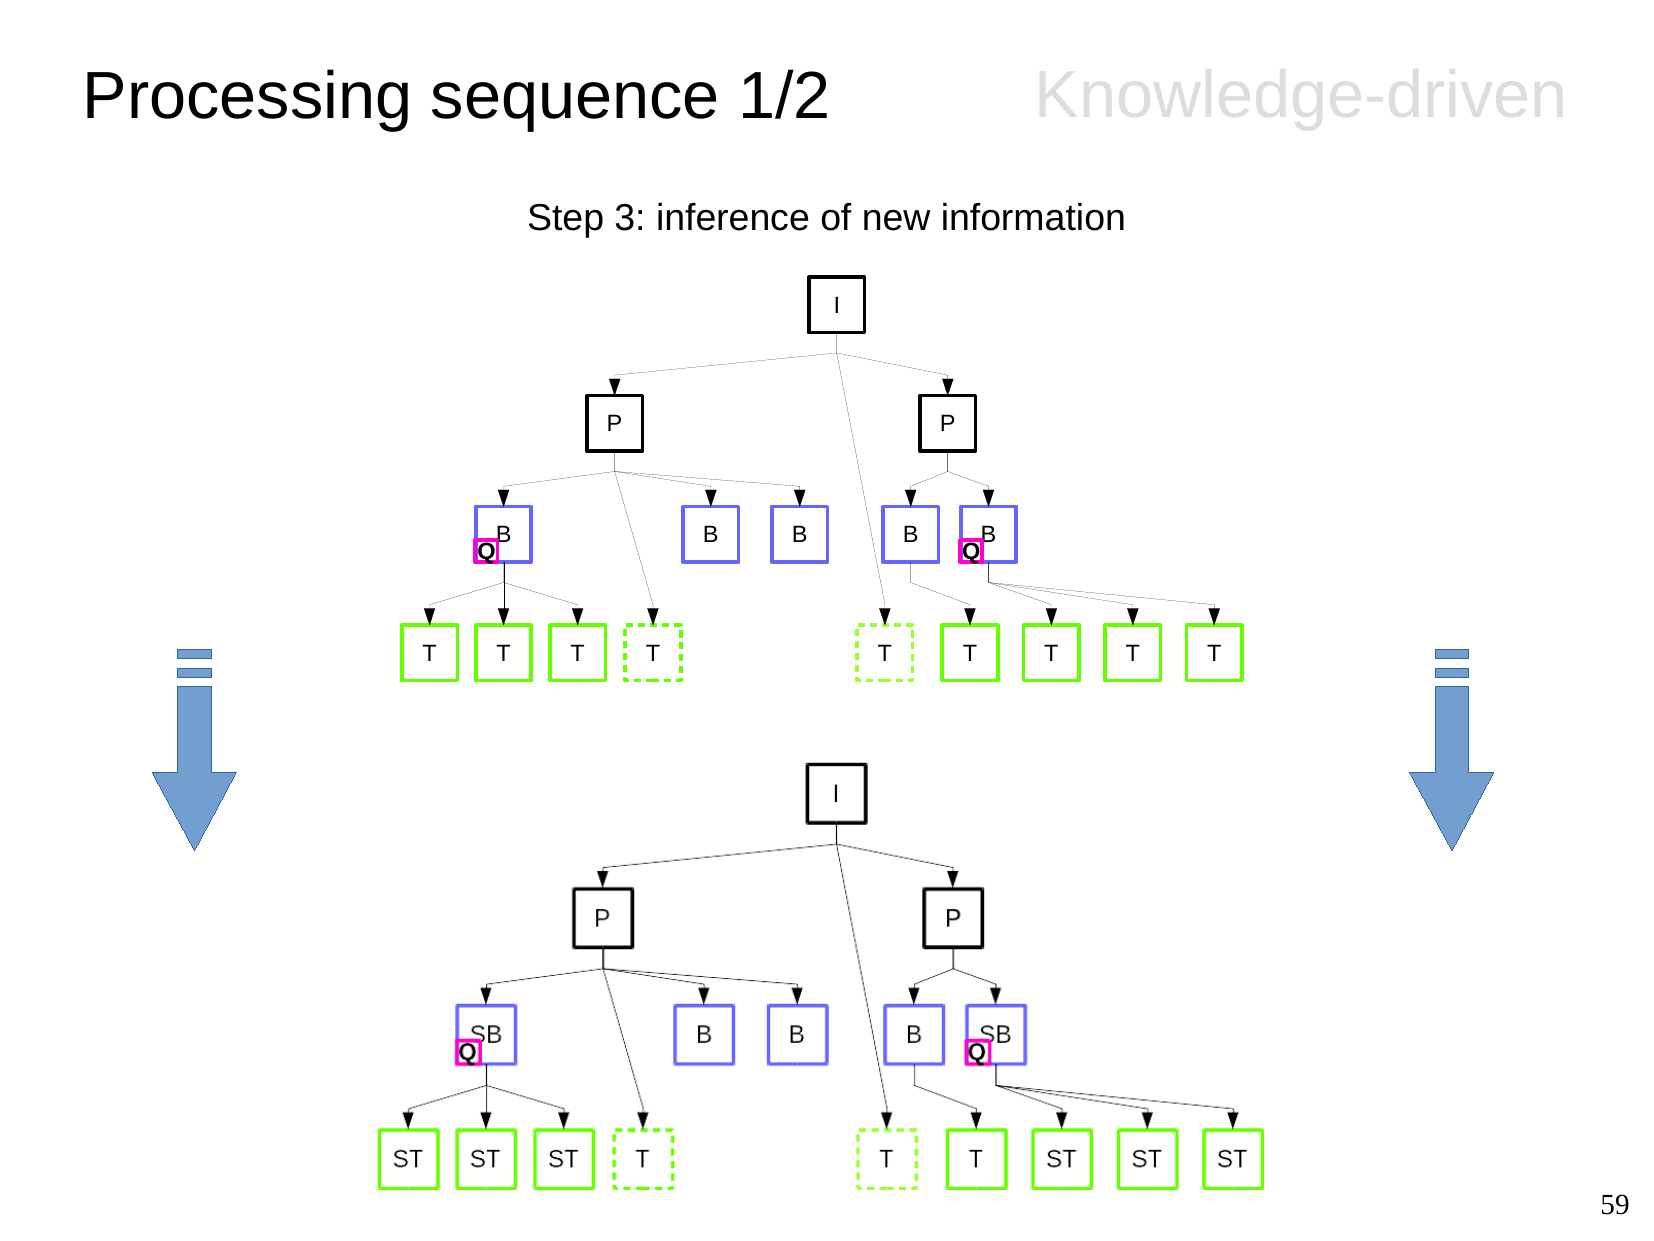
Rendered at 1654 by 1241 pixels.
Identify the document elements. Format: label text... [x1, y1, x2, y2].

text_box [177, 668, 212, 678]
text_box Step 3: inference of new information [472, 188, 1182, 246]
picture [377, 762, 1264, 1190]
text_box [1435, 668, 1469, 678]
title Processing sequence 1/2 [82, 55, 1571, 136]
chart [394, 271, 1260, 686]
text_box [177, 649, 212, 659]
text_box [152, 686, 237, 851]
text_box [1409, 686, 1494, 851]
text_box [1435, 649, 1469, 659]
